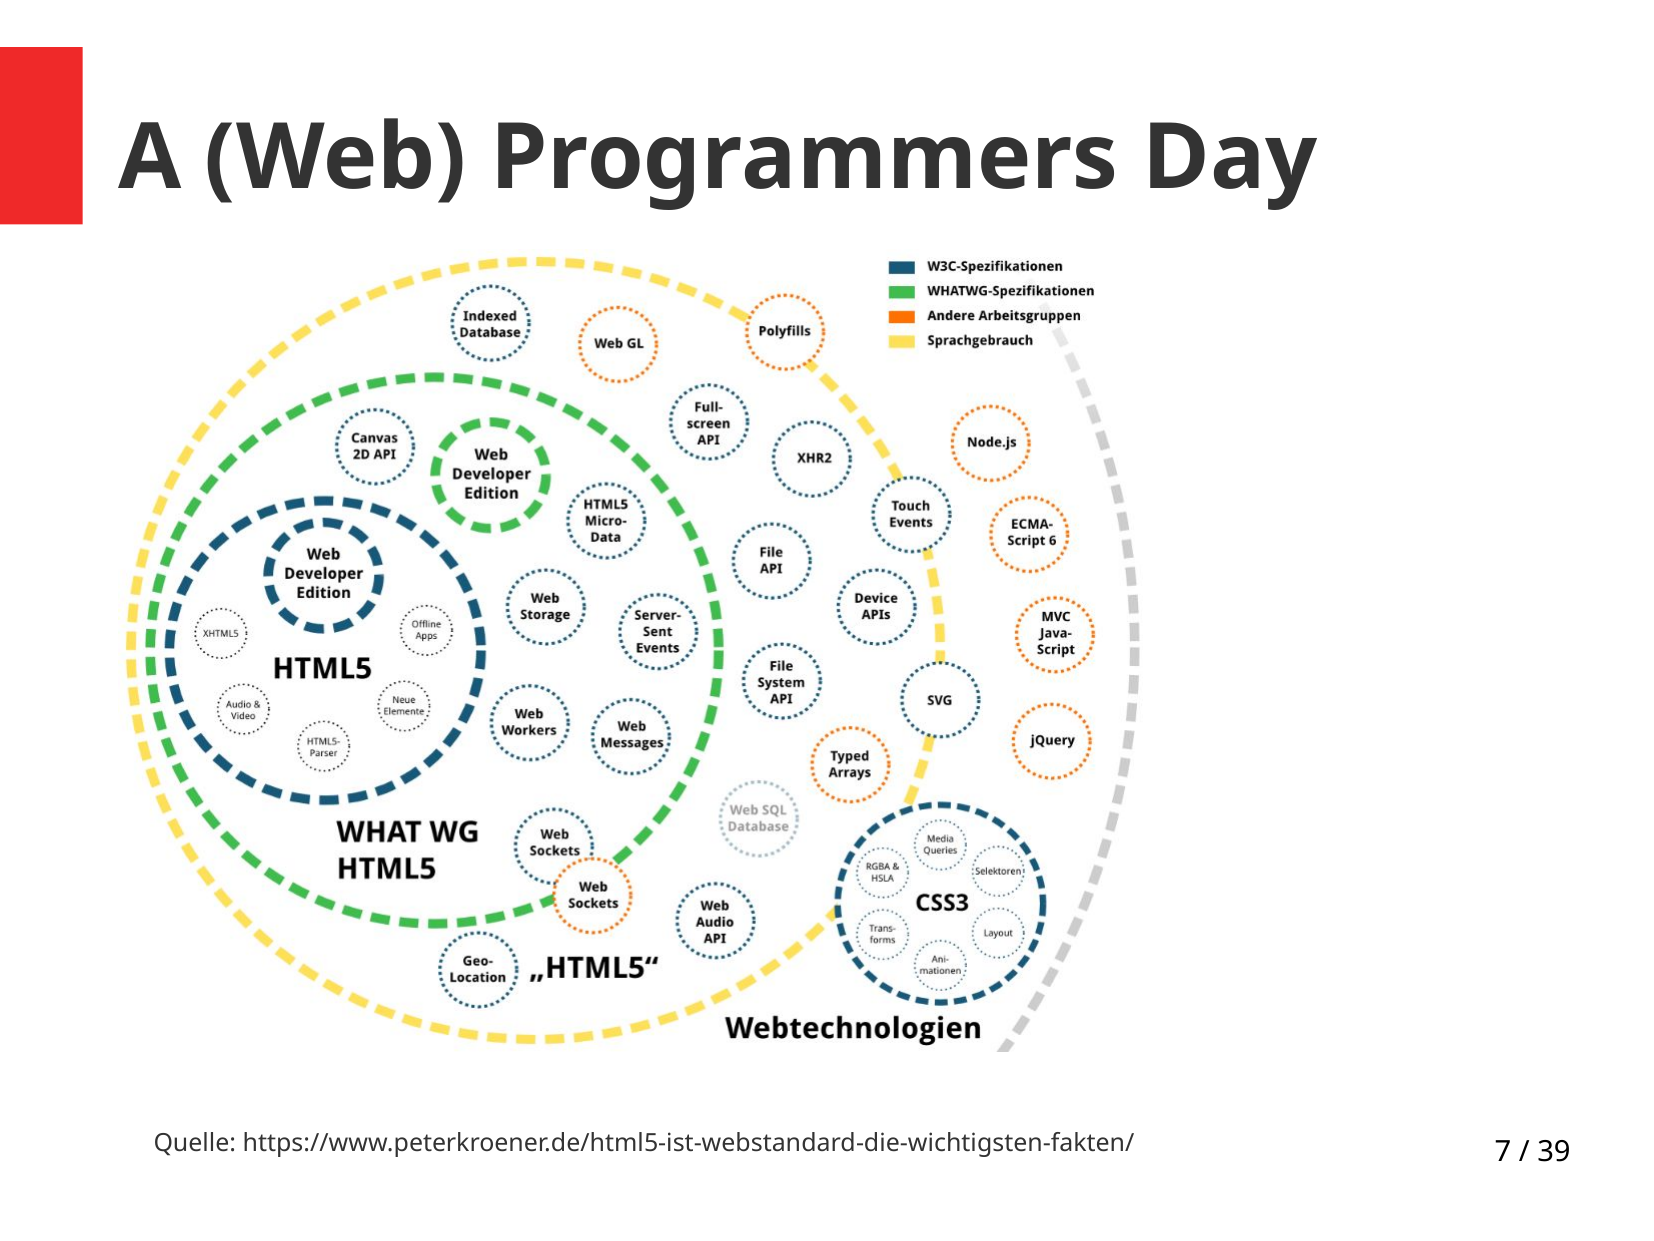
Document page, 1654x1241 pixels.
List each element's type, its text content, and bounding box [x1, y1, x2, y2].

list Quelle: https://www.peterkroener.de/html5-ist-webstandard-die-wichtigsten-fakten/ [82, 1124, 1501, 1170]
picture [118, 249, 1146, 1052]
title A (Web) Programmers Day [118, 49, 1571, 257]
